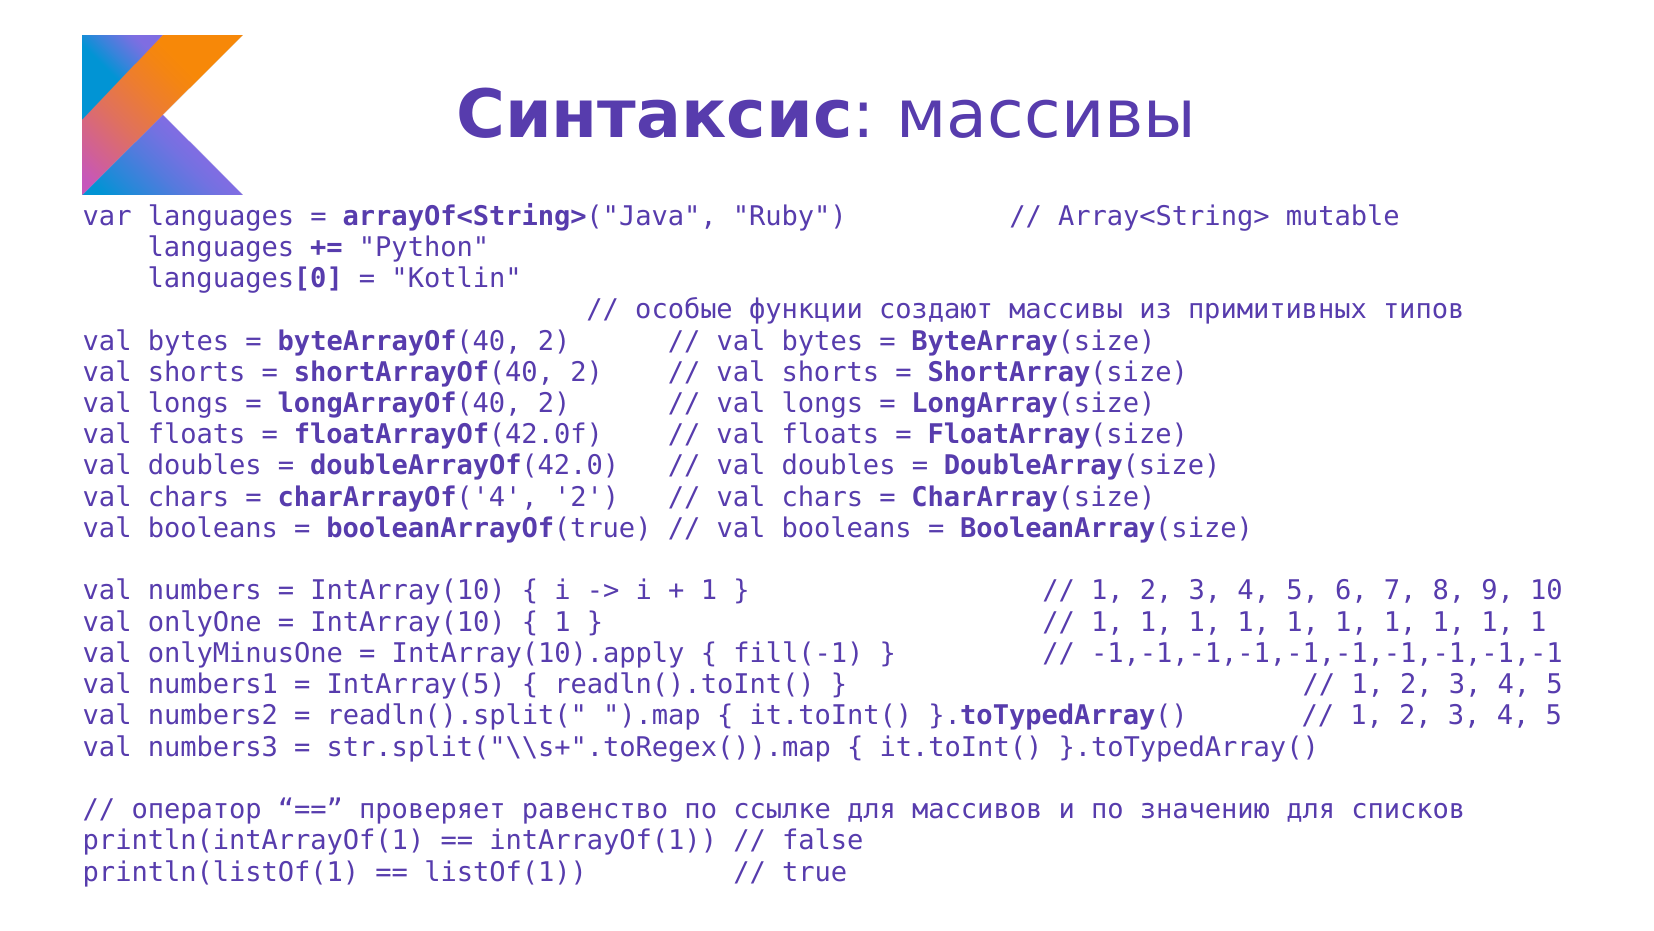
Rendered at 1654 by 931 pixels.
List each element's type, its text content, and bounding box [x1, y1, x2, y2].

subtitle var languages = arrayOf<String>("Java", "Ruby") // Array<String> mutable languages += "Python" languages[0] = "Kotlin" // особые функции создают массивы из примитивных типов val bytes = byteArrayOf(40, 2) // val bytes = ByteArray(size) val shorts = shortArrayOf(40, 2) // val shorts = ShortArray(size) val longs = longArrayOf(40, 2) // val longs = LongArray(size) val floats = floatArrayOf(42.0f) // val floats = FloatArray(size) val doubles = doubleArrayOf(42.0) // val doubles = DoubleArray(size) val chars = charArrayOf('4', '2') // val chars = CharArray(size) val booleans = booleanArrayOf(true) // val booleans = BooleanArray(size) val numbers = IntArray(10) { i -> i + 1 } // 1, 2, 3, 4, 5, 6, 7, 8, 9, 10 val onlyOne = IntArray(10) { 1 } // 1, 1, 1, 1, 1, 1, 1, 1, 1, 1 val onlyMinusOne = IntArray(10).apply { fill(-1) } // -1,-1,-1,-1,-1,-1,-1,-1,-1,-1 val numbers1 = IntArray(5) { readln().toInt() } // 1, 2, 3, 4, 5 val numbers2 = readln().split(" ").map { it.toInt() }.toTypedArray() // 1, 2, 3, 4, 5 val numbers3 = str.split("\\s+".toRegex()).map { it.toInt() }.toTypedArray() // оператор “==” проверяет равенство по ссылке для массивов и по значению для списков println(intArrayOf(1) == intArrayOf(1)) // false println(listOf(1) == listOf(1)) // true [82, 199, 1571, 888]
picture [82, 35, 243, 195]
title Синтаксис: массивы [243, 37, 1571, 193]
